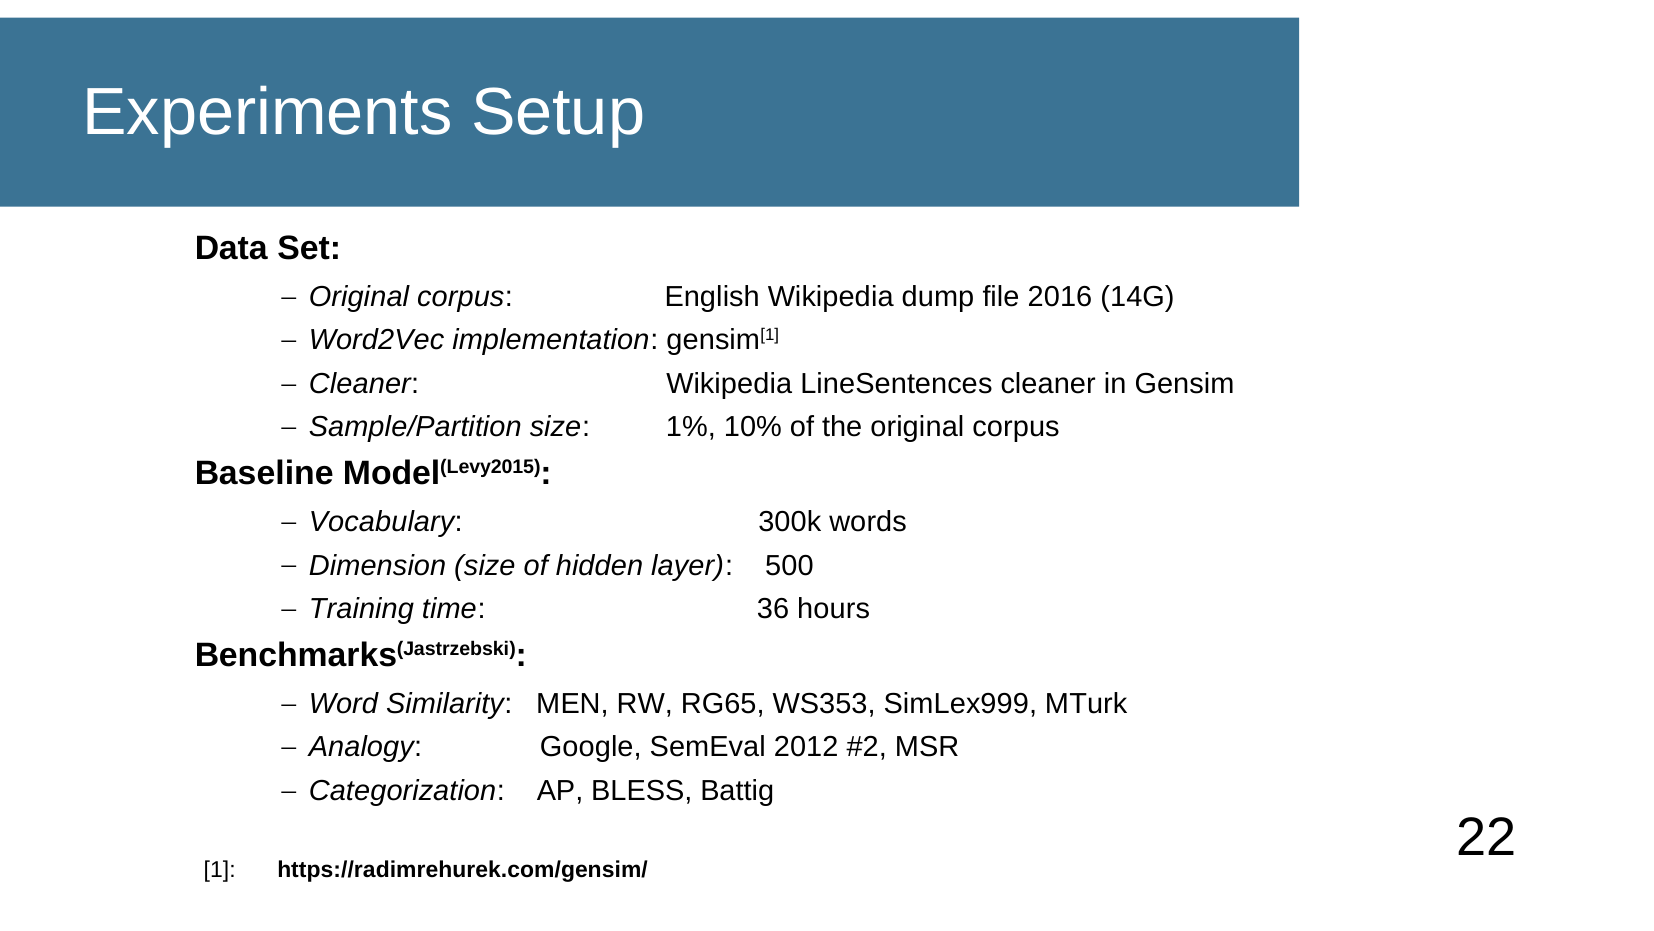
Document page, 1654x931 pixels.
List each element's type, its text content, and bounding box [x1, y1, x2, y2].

text_box [1]: https://radimrehurek.com/gensim/ [188, 850, 664, 891]
title Experiments Setup [82, 35, 1234, 189]
list Data Set: Original corpus: English Wikipedia dump file 2016 (14G) Word2Vec implementation: gensim[1] Cleaner: Wikipedia LineSentences cleaner in Gensim Sample/Partition size: 1%, 10% of the original corpus Baseline Model(Levy2015): Vocabulary: 300k words Dimension (size of hidden layer): 500 Training time: 36 hours Benchmarks(Jastrzebski): Word Similarity: MEN, RW, RG65, WS353, SimLex999, MTurk Analogy: Google, SemEval 2012 #2, MSR Categorization: AP, BLESS, Battig [194, 224, 1471, 815]
